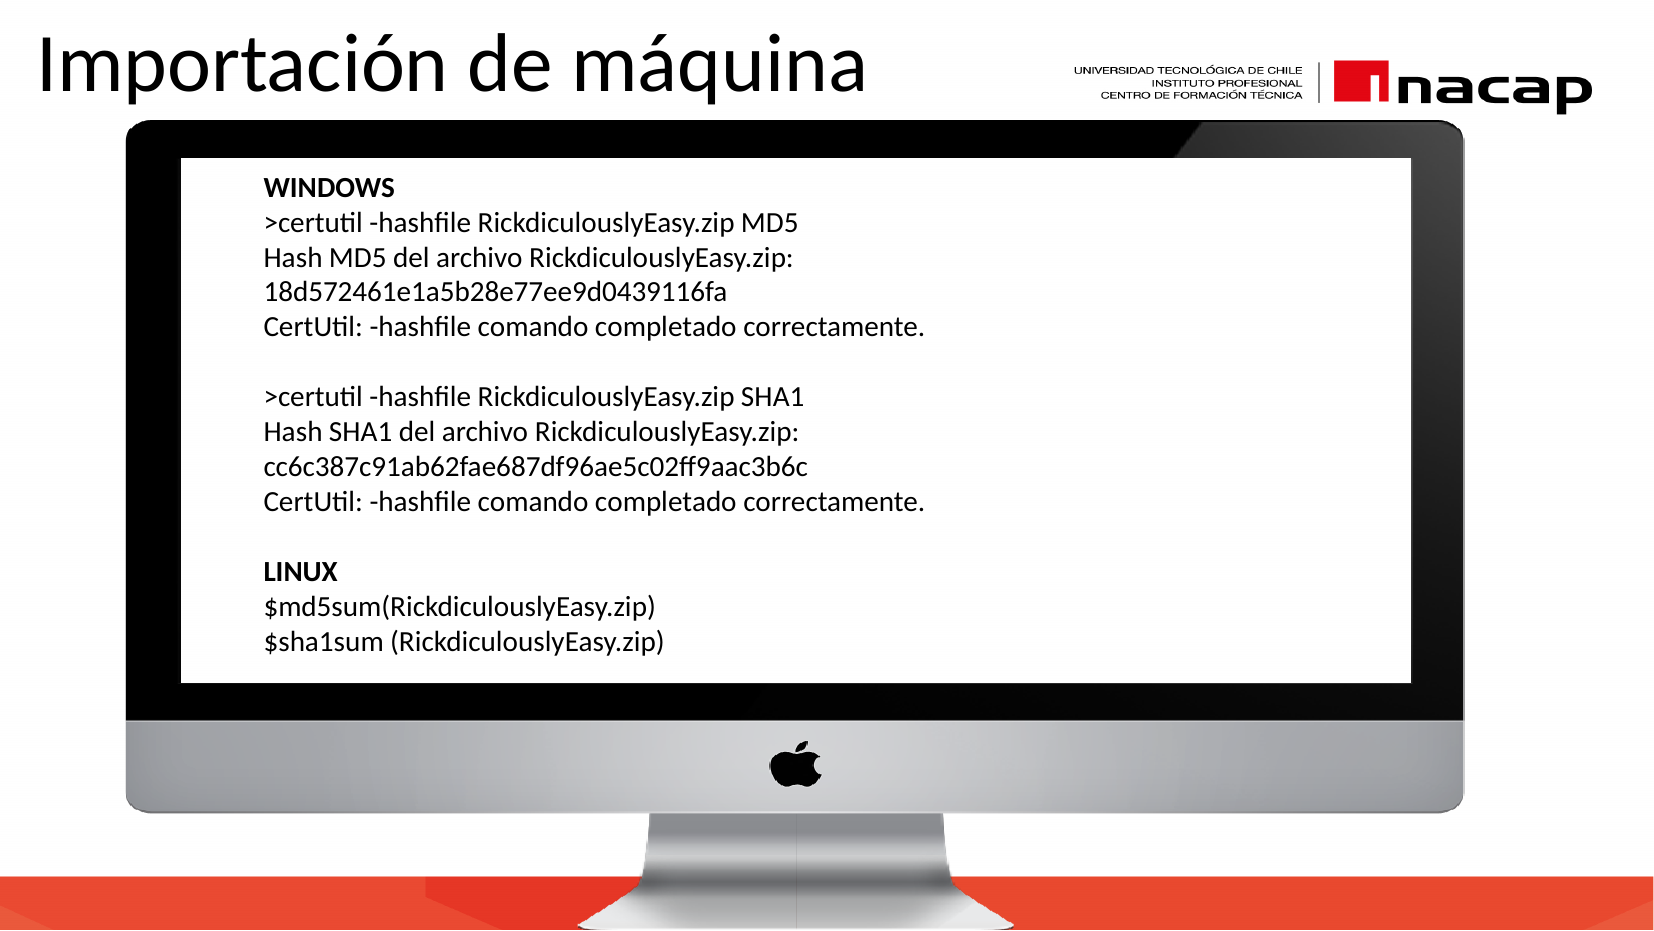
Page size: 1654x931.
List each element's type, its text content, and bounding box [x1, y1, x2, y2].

text_box WINDOWS >certutil -hashfile RickdiculouslyEasy.zip MD5 Hash MD5 del archivo RickdiculouslyEasy.zip: 18d572461e1a5b28e77ee9d0439116fa CertUtil: -hashfile comando completado correctamente. >certutil -hashfile RickdiculouslyEasy.zip SHA1 Hash SHA1 del archivo RickdiculouslyEasy.zip: cc6c387c91ab62fae687df96ae5c02ff9aac3b6c CertUtil: -hashfile comando completado correctamente. LINUX $md5sum(RickdiculouslyEasy.zip) $sha1sum (RickdiculouslyEasy.zip) [248, 160, 1346, 809]
picture [0, 0, 1654, 930]
text_box Importación de máquina [21, 0, 1510, 136]
